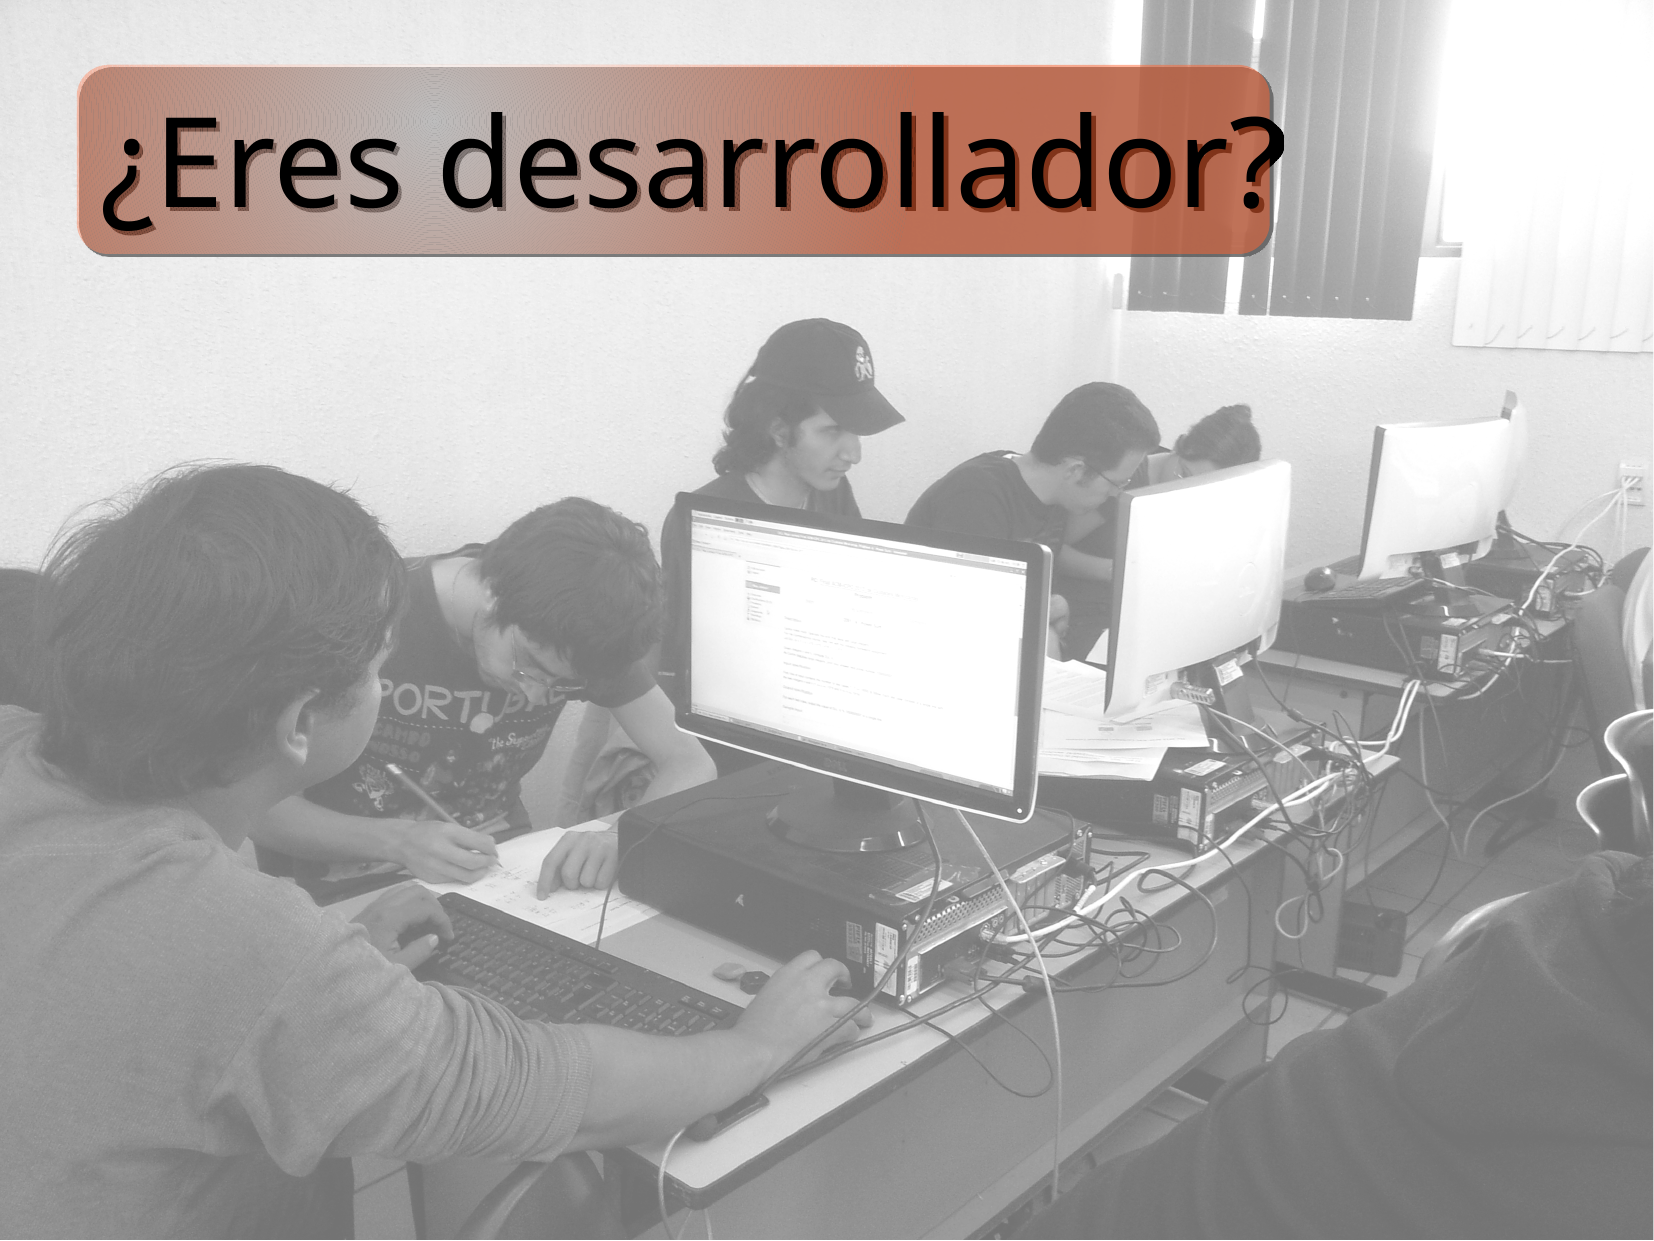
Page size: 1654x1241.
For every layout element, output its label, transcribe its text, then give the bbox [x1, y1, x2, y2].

text_box ¿Eres desarrollador? [76, 64, 1270, 254]
picture [0, 0, 1654, 1241]
